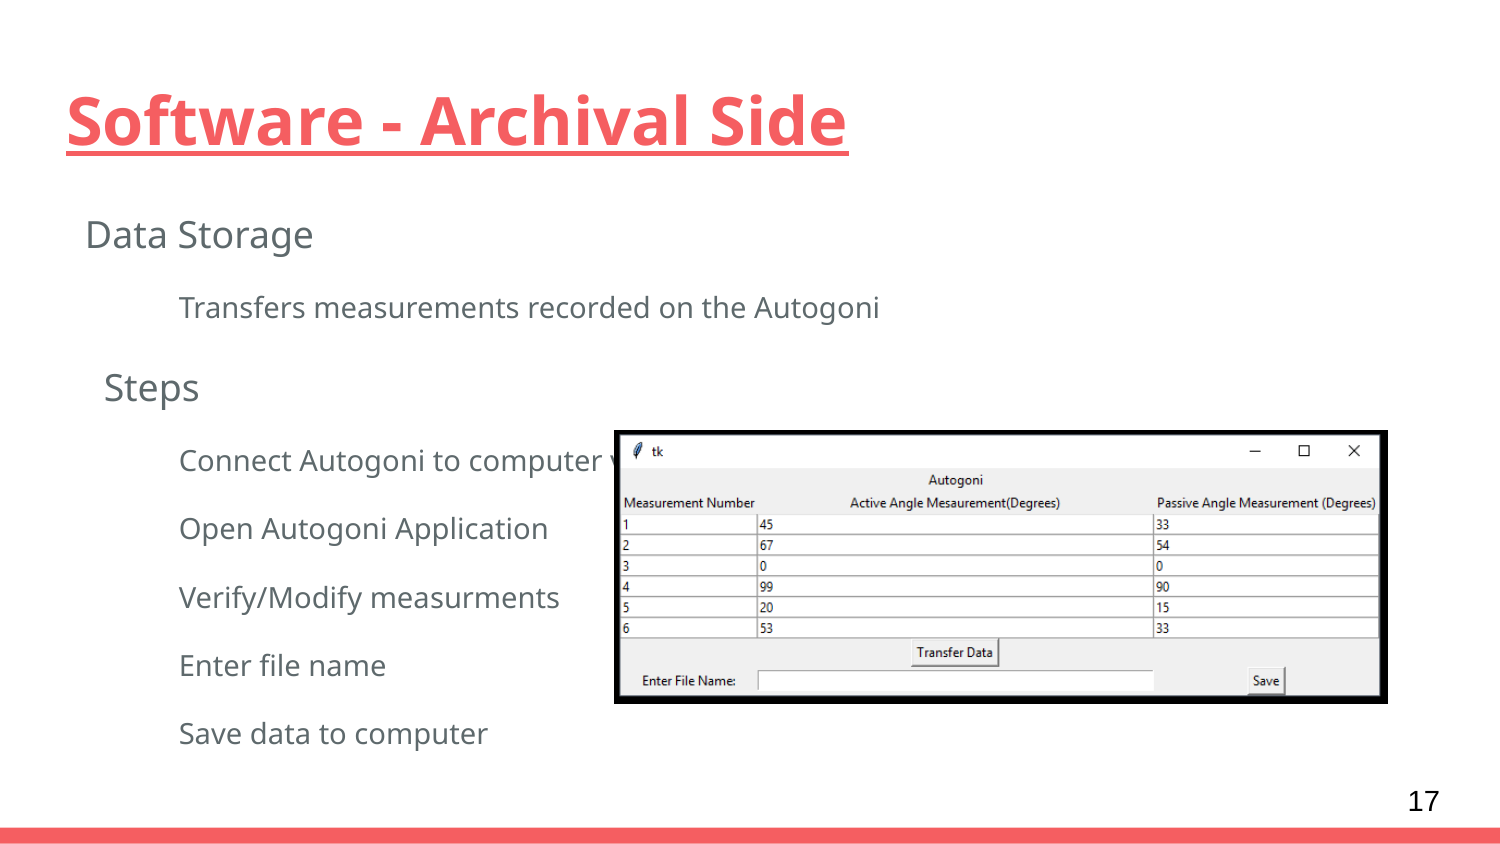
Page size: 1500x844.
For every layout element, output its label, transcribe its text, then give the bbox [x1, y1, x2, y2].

title Software - Archival Side [51, 64, 1449, 167]
slide_number <number> [1392, 767, 1483, 833]
list Data Storage Transfers measurements recorded on the Autogoni Steps Connect Autogoni to computer via USB Open Autogoni Application Verify/Modify measurments Enter file name Save data to computer [51, 189, 1449, 750]
picture [614, 430, 1388, 704]
